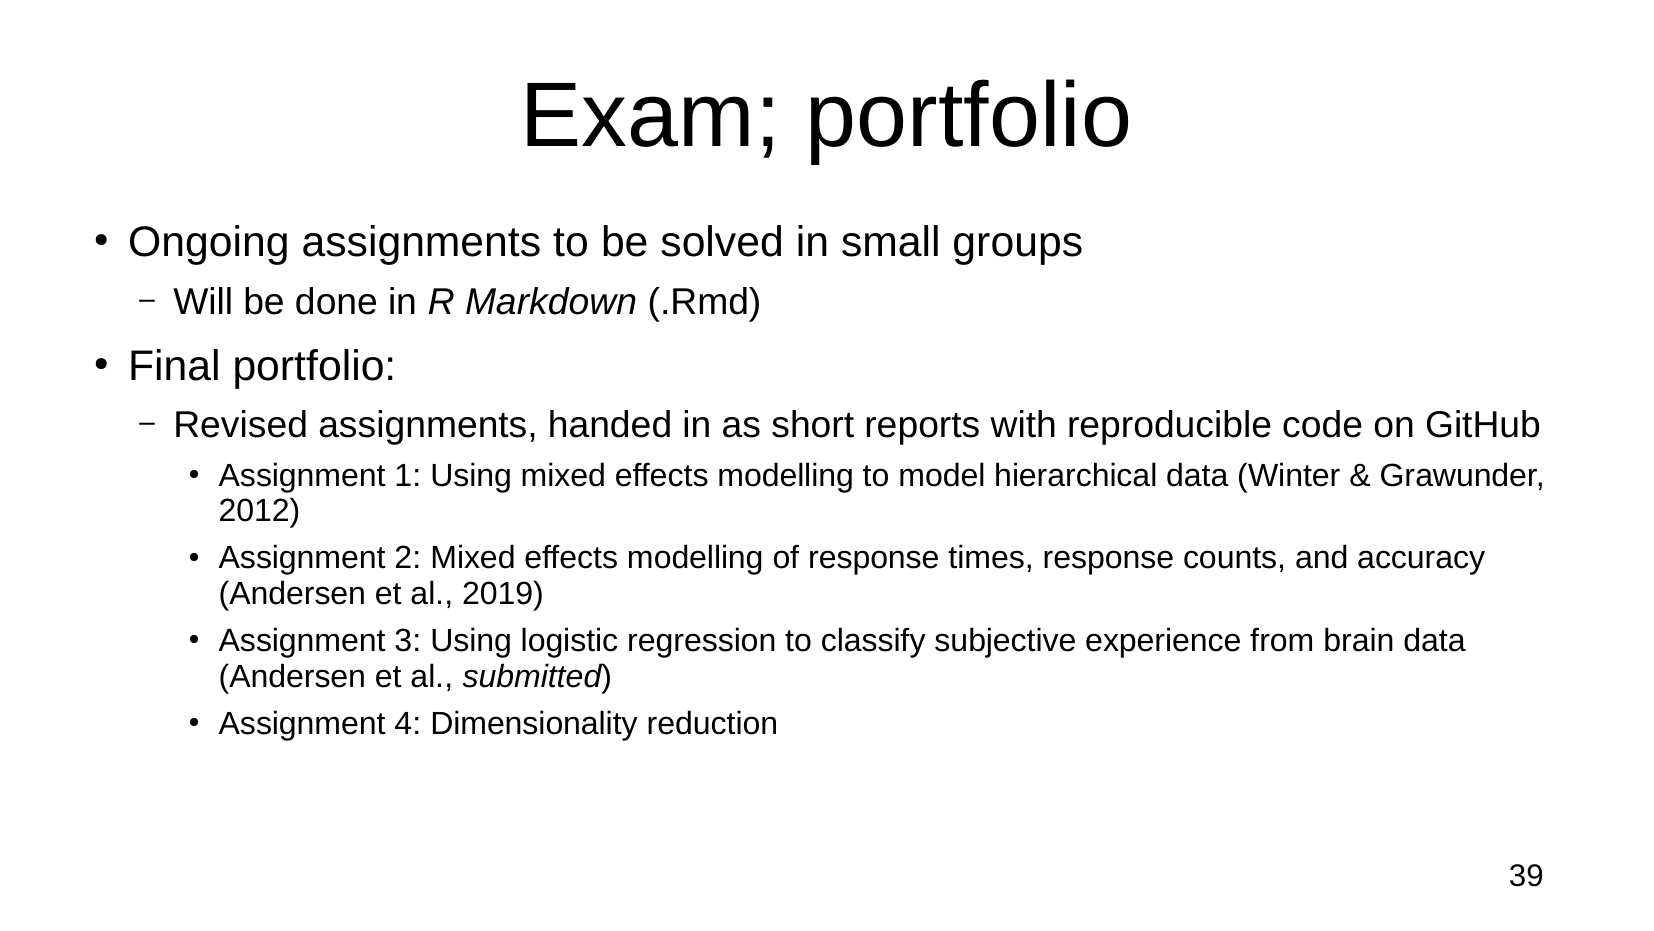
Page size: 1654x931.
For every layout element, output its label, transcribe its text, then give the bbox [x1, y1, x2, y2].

list Ongoing assignments to be solved in small groups Will be done in R Markdown (.Rmd) Final portfolio: Revised assignments, handed in as short reports with reproducible code on GitHub Assignment 1: Using mixed effects modelling to model hierarchical data (Winter & Grawunder, 2012) Assignment 2: Mixed effects modelling of response times, response counts, and accuracy (Andersen et al., 2019) Assignment 3: Using logistic regression to classify subjective experience from brain data (Andersen et al., submitted) Assignment 4: Dimensionality reduction [82, 217, 1571, 758]
title Exam; portfolio [82, 37, 1571, 193]
text_box <nummer> [1494, 850, 1654, 921]
